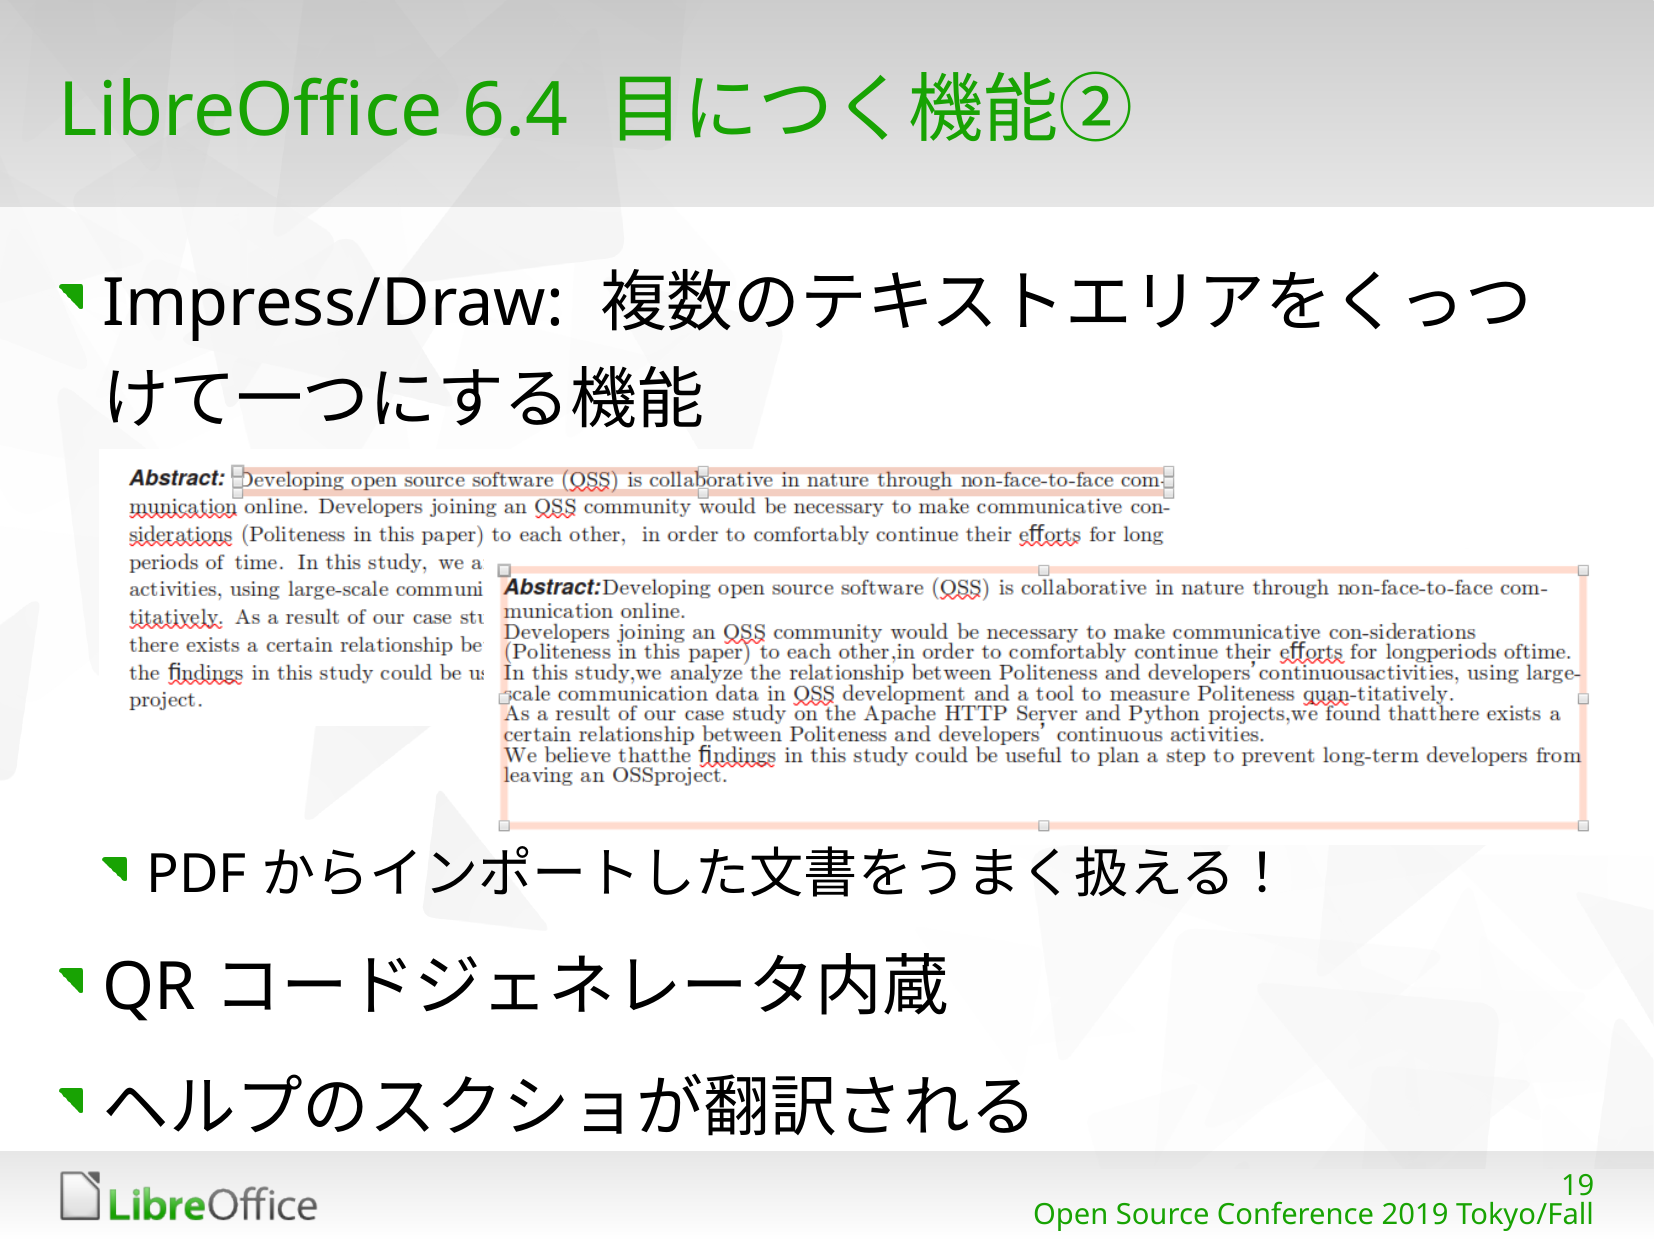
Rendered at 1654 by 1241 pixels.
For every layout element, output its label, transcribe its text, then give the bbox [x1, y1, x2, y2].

picture [99, 449, 1654, 1169]
picture [0, 0, 783, 931]
title LibreOffice 6.4 目につく機能② [59, 29, 1595, 178]
picture [41, 1152, 337, 1240]
list Impress/Draw: 複数のテキストエリアをくっつけて一つにする機能 PDFからインポートした文書をうまく扱える！ QRコードジェネレータ内蔵 ヘルプのスクショが翻訳される [59, 248, 1595, 1171]
